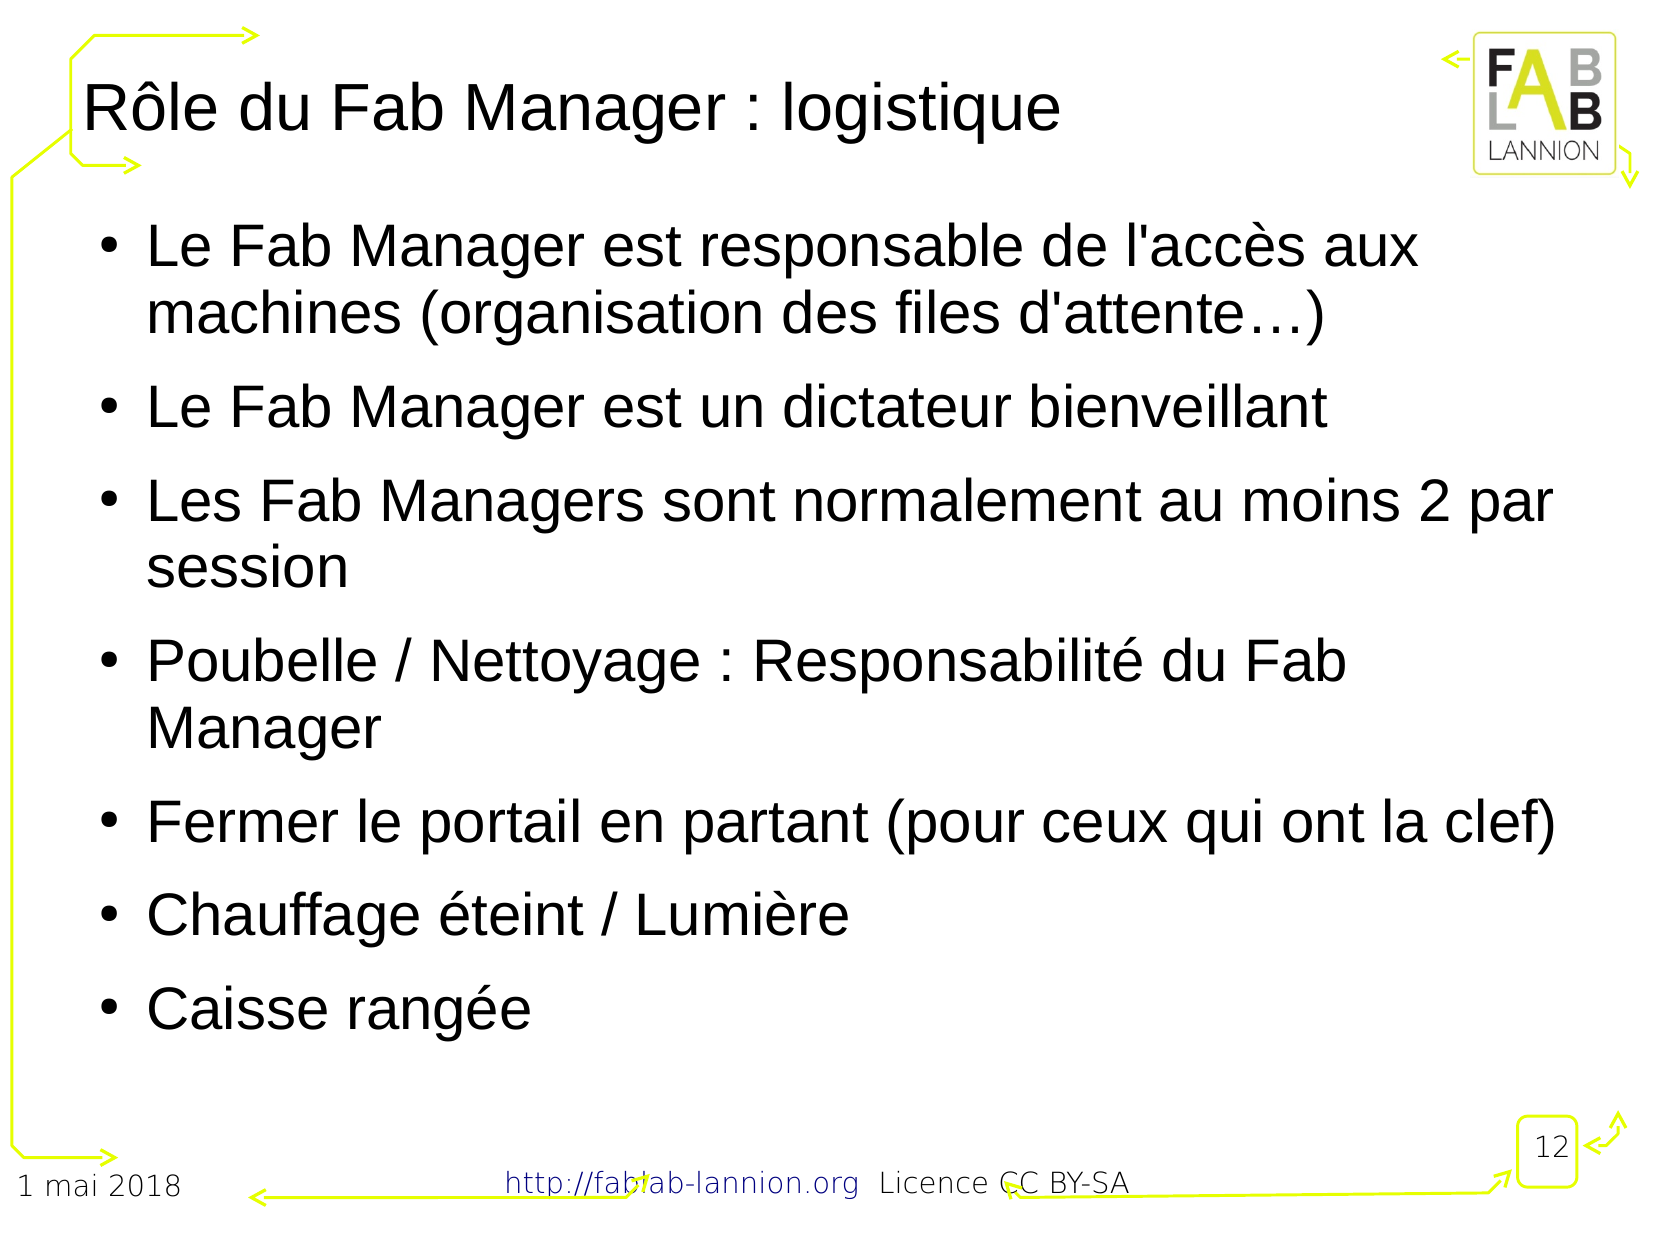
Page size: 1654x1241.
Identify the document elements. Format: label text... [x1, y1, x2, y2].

title Rôle du Fab Manager : logistique [82, 49, 1441, 166]
list Le Fab Manager est responsable de l'accès aux machines (organisation des files d'attente…) Le Fab Manager est un dictateur bienveillant Les Fab Managers sont normalement au moins 2 par session Poubelle / Nettoyage : Responsabilité du Fab Manager Fermer le portail en partant (pour ceux qui ont la clef) Chauffage éteint / Lumière Caisse rangée [82, 212, 1571, 1057]
picture [1470, 29, 1619, 178]
